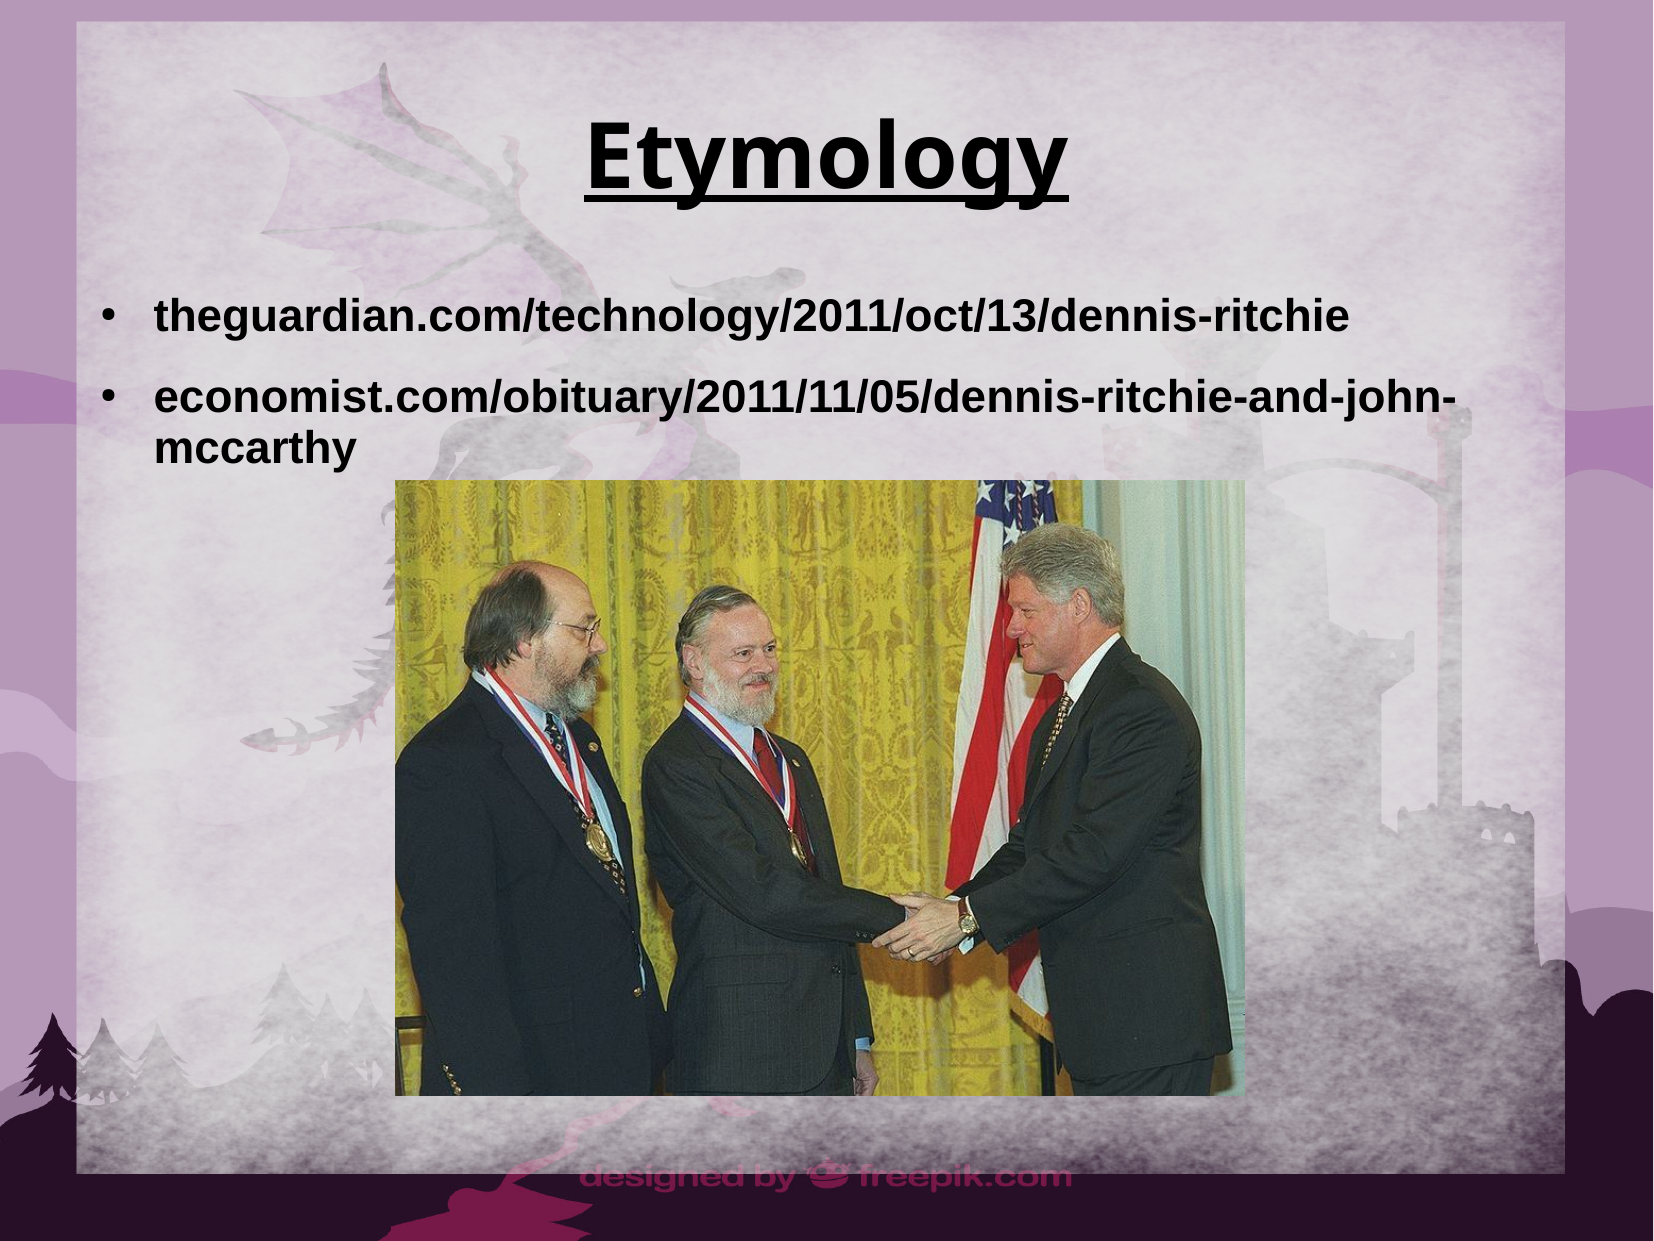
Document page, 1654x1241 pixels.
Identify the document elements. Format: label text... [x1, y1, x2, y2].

title Etymology [82, 49, 1571, 257]
picture [0, 0, 1654, 1241]
list theguardian.com/technology/2011/oct/13/dennis-ritchie economist.com/obituary/2011/11/05/dennis-ritchie-and-john-mccarthy [82, 290, 1571, 1010]
